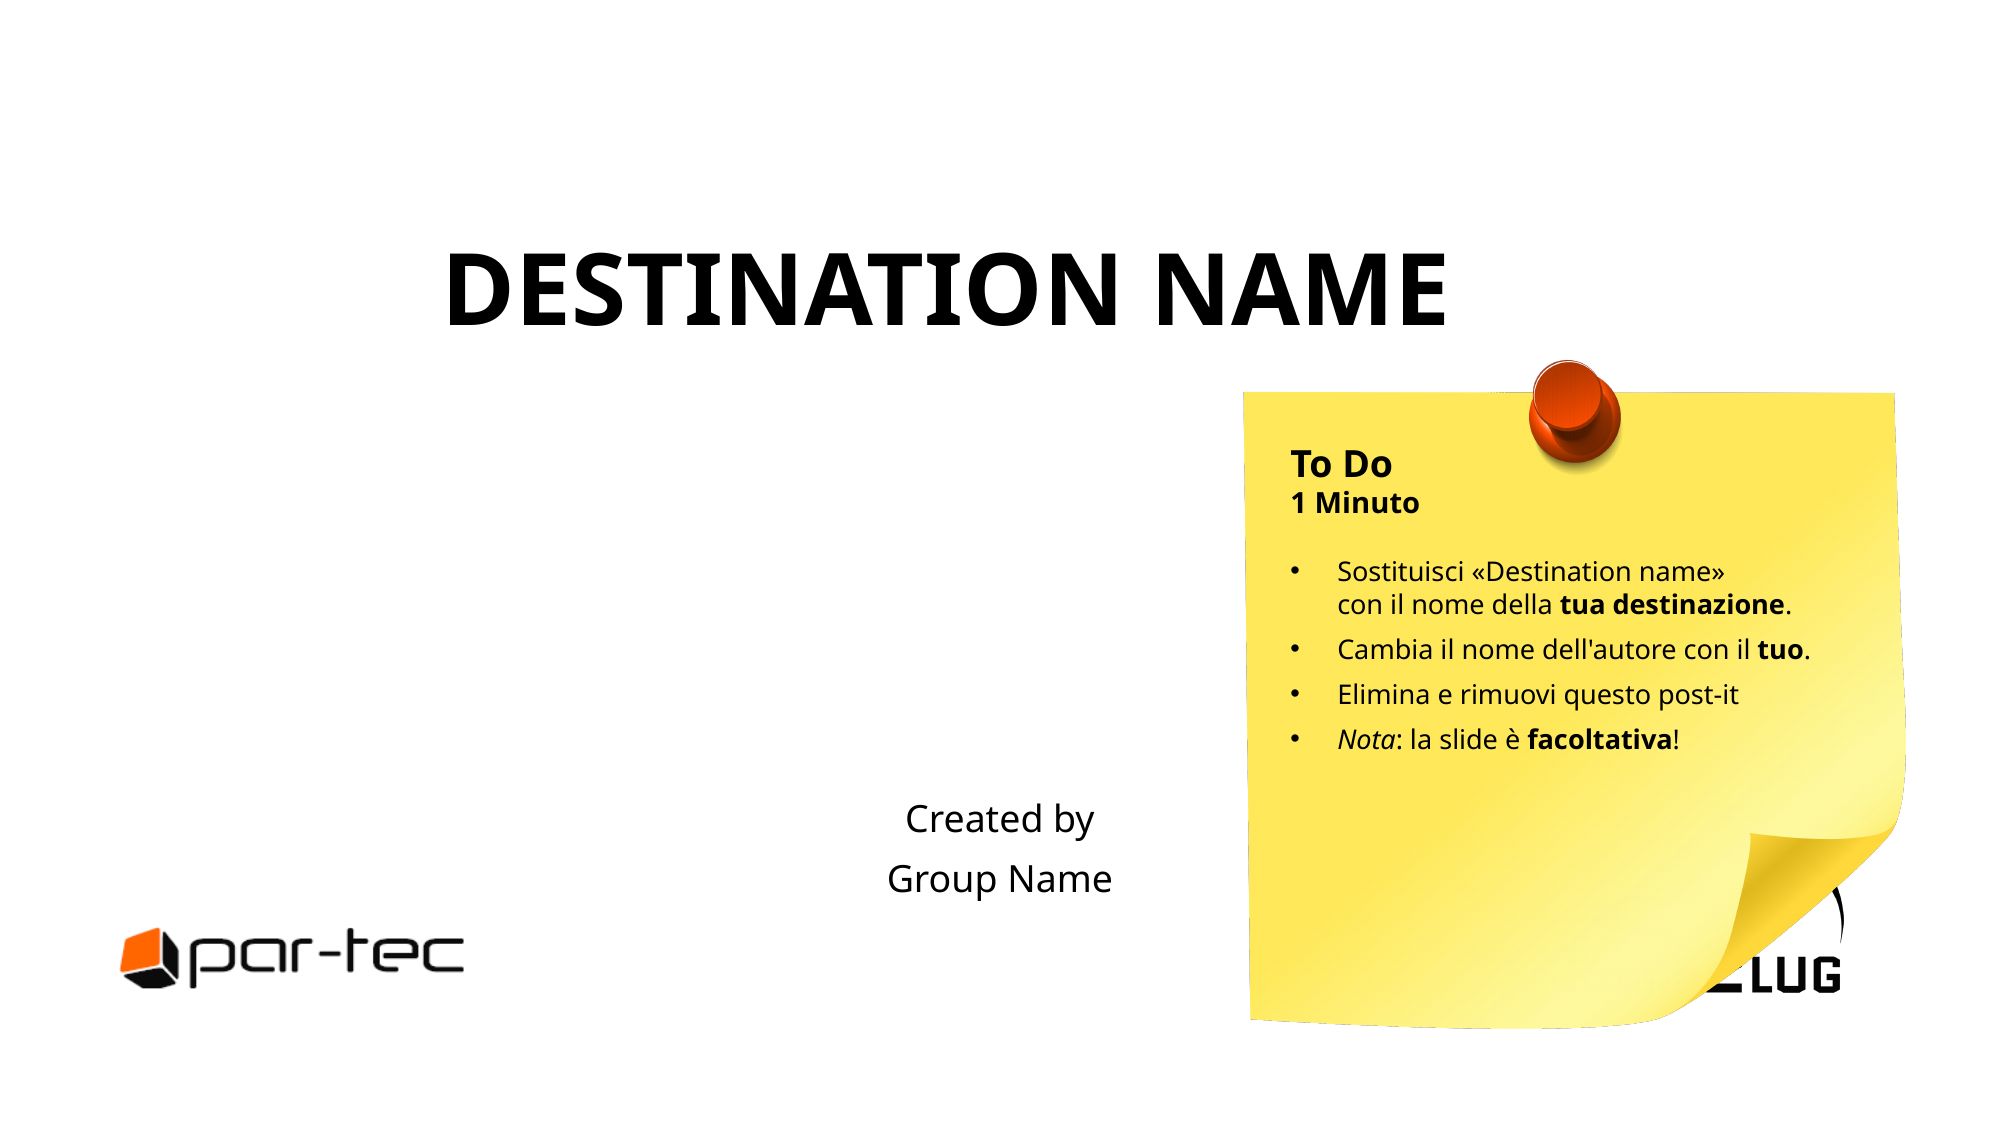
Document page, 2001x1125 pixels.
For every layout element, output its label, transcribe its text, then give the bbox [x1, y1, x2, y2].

text_box DESTINATION NAME [427, 217, 1573, 353]
text_box Group Name [668, 847, 1236, 908]
text_box Created by [668, 787, 1236, 847]
picture [1236, 358, 1910, 1035]
picture [114, 923, 469, 995]
text_box To Do 1 Minuto Sostituisci «Destination name» con il nome della tua destinazione. Cambia il nome dell'autore con il tuo. Elimina e rimuovi questo post-it Nota: la slide è facoltativa! [1275, 432, 1870, 762]
